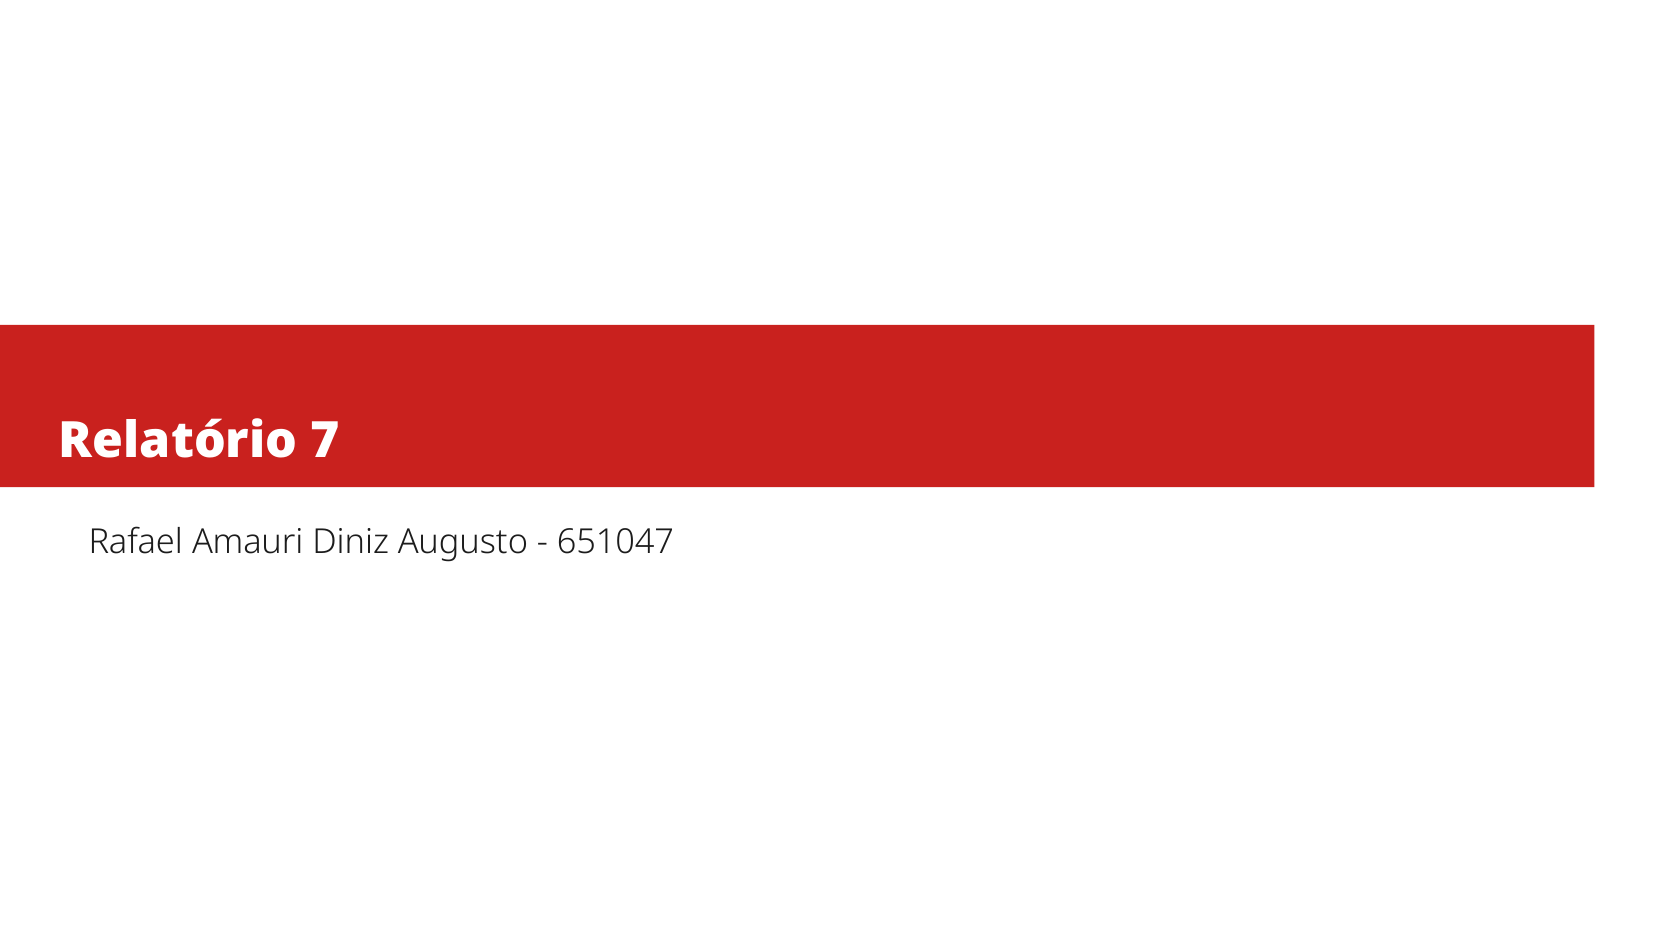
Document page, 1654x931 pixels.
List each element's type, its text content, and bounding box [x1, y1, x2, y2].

subtitle Rafael Amauri Diniz Augusto - 651047 [88, 516, 1565, 827]
title Relatório 7 [59, 354, 1565, 473]
